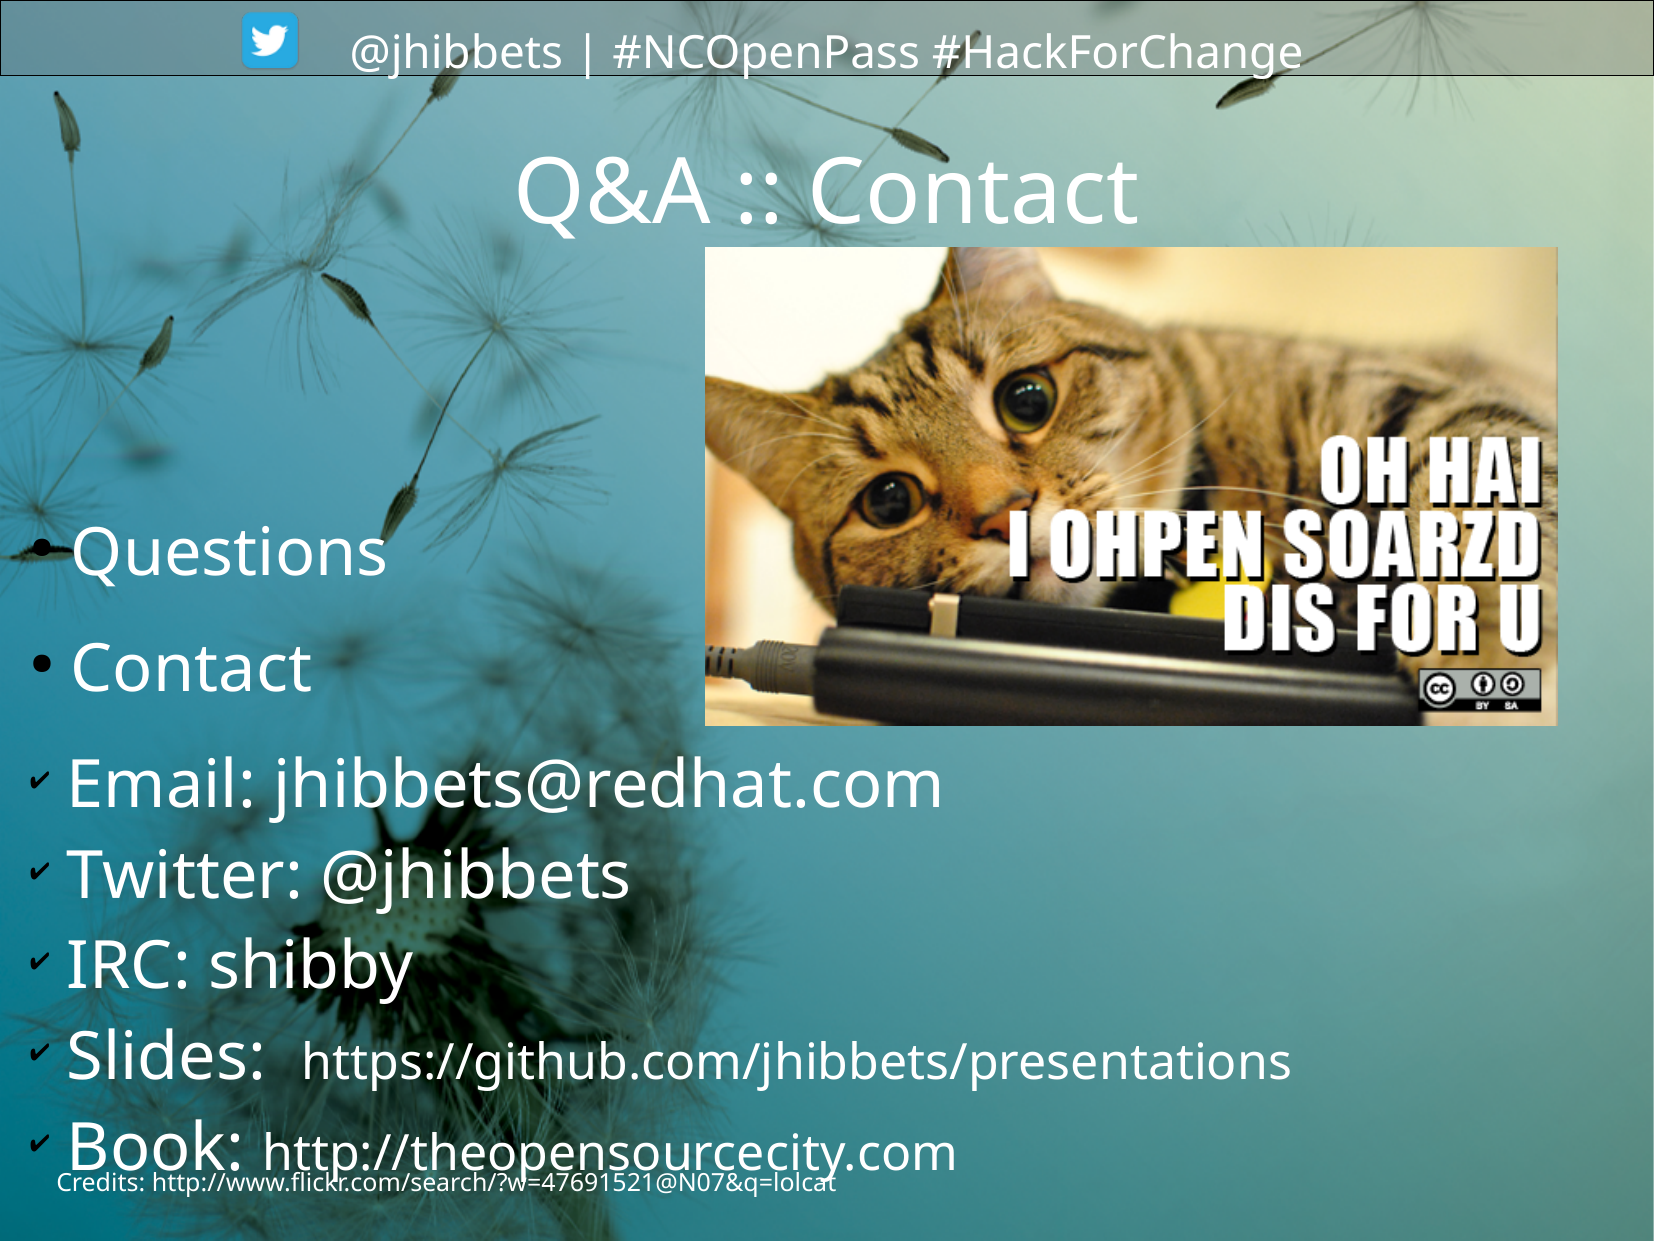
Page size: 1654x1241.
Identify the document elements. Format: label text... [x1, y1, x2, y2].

title Q&A :: Contact [82, 84, 1571, 292]
picture [240, 11, 301, 72]
picture [0, 76, 1654, 1241]
subtitle Questions Contact Email: jhibbets@redhat.com Twitter: @jhibbets IRC: shibby Slides: https://github.com/jhibbets/presentations Book: http://theopensourcecity.com [30, 562, 1636, 1132]
text_box Credits: http://www.flickr.com/search/?w=47691521@N07&q=lolcat [41, 1157, 867, 1197]
